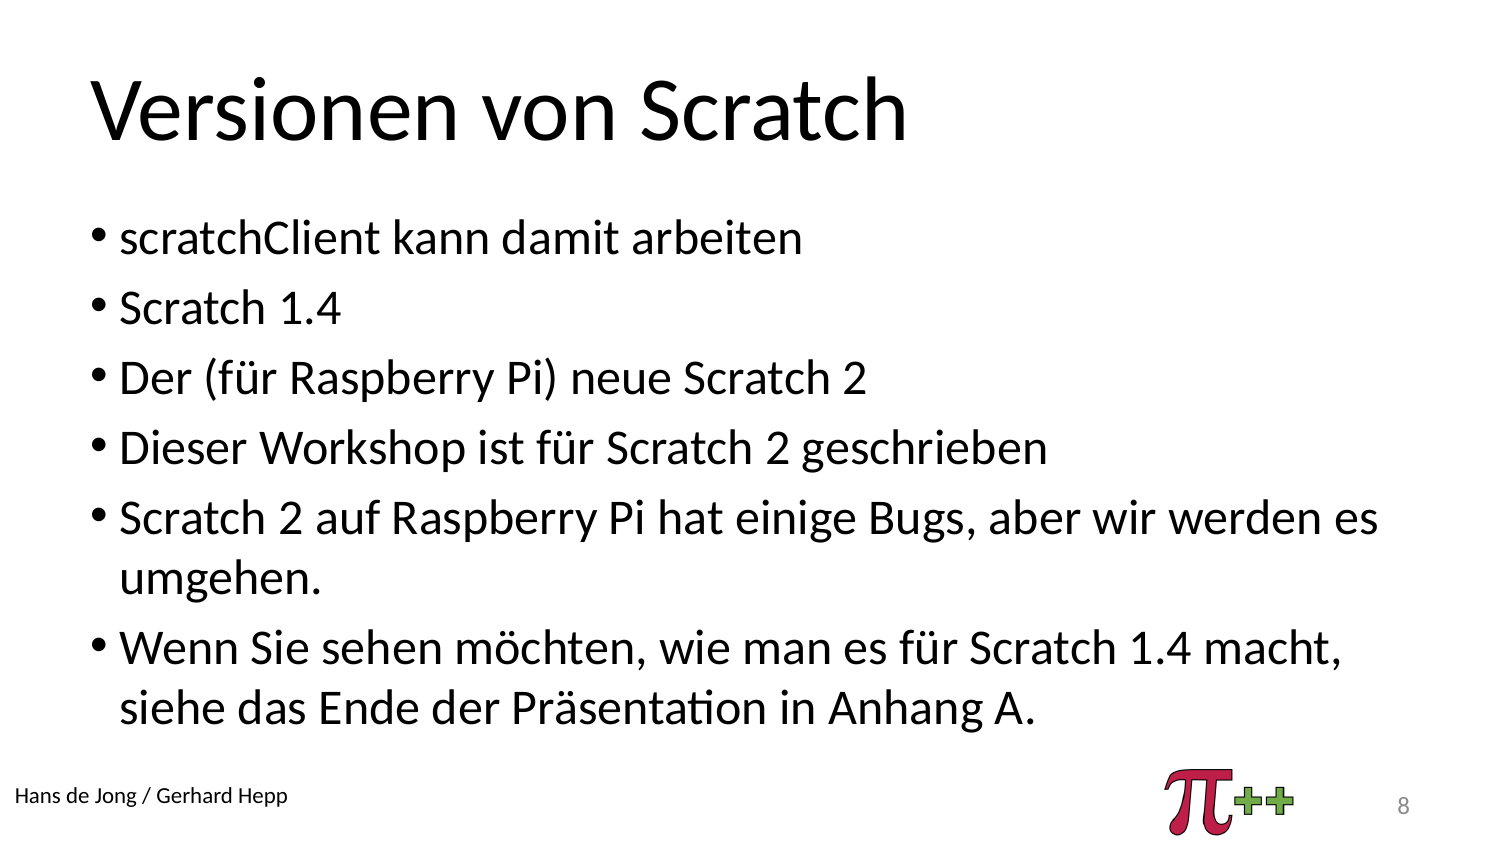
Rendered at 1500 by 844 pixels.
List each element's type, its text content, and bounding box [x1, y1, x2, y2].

list scratchClient kann damit arbeiten Scratch 1.4 Der (für Raspberry Pi) neue Scratch 2 Dieser Workshop ist für Scratch 2 geschrieben Scratch 2 auf Raspberry Pi hat einige Bugs, aber wir werden es umgehen. Wenn Sie sehen möchten, wie man es für Scratch 1.4 macht, siehe das Ende der Präsentation in Anhang A. [75, 196, 1425, 754]
picture [1163, 768, 1294, 836]
slide_number <getal> [1340, 782, 1425, 827]
title Versionen von Scratch [75, 33, 1425, 175]
